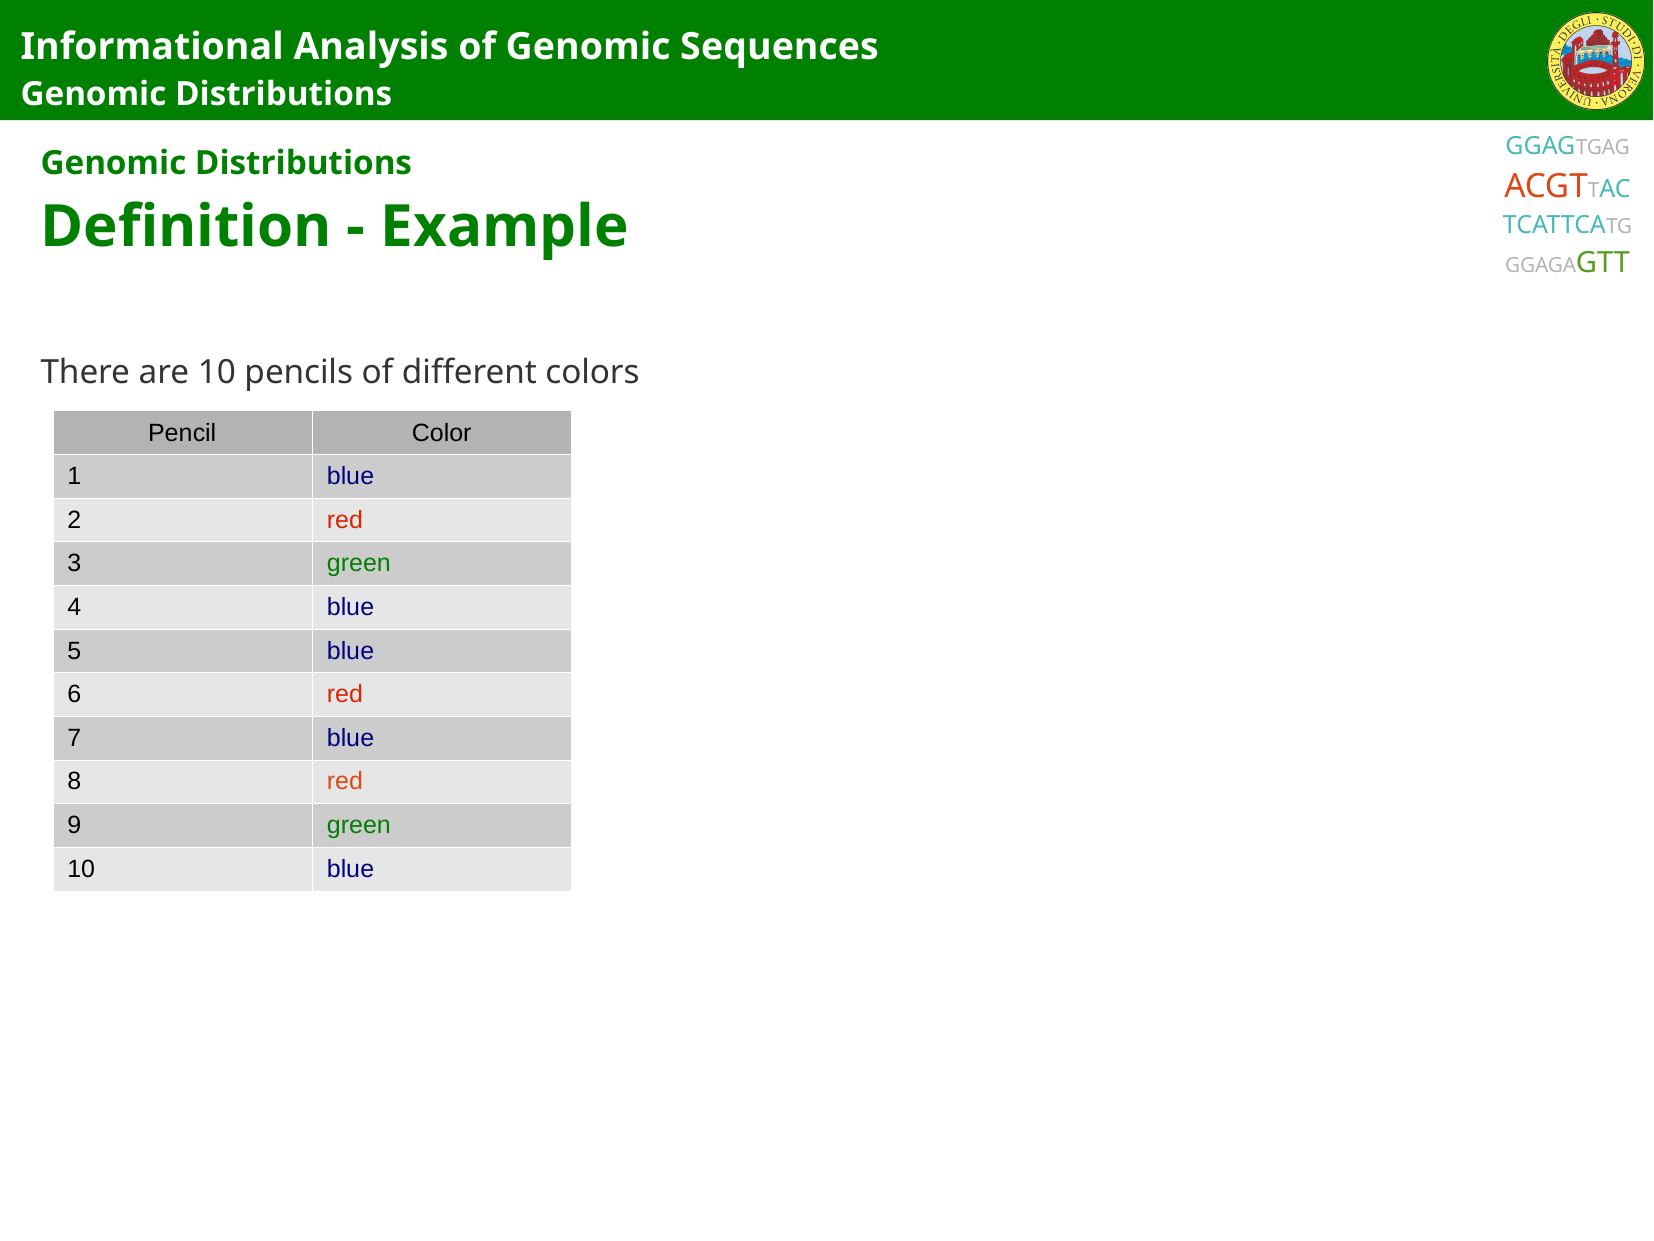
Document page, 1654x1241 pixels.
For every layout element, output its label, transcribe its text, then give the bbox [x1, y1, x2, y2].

table_cell blue [313, 848, 571, 891]
table_cell 7 [54, 717, 312, 760]
table_cell green [313, 542, 571, 585]
table_header Pencil [54, 411, 312, 454]
table_cell blue [313, 586, 571, 629]
table_cell 5 [54, 630, 312, 672]
table_cell red [313, 761, 571, 803]
text_box [0, 0, 1653, 121]
table_cell 2 [54, 499, 312, 541]
table_cell 6 [54, 673, 312, 716]
table_cell blue [313, 455, 571, 498]
table_cell 10 [54, 848, 312, 891]
text_box Genomic Distributions Definition - Example There are 10 pencils of different colors [25, 131, 1621, 358]
table_cell 4 [54, 586, 312, 629]
text_box Informational Analysis of Genomic Sequences Genomic Distributions [5, 11, 1416, 107]
table_cell 1 [54, 455, 312, 498]
text_box GGAGTGAGACGTTACTCATTCATGGGAGAGTT [1485, 120, 1651, 263]
table_cell 8 [54, 761, 312, 803]
table_header Color [313, 411, 571, 454]
table_cell green [313, 804, 571, 847]
table_cell red [313, 499, 571, 541]
table_cell red [313, 673, 571, 716]
table_cell blue [313, 717, 571, 760]
table_cell 3 [54, 542, 312, 585]
table_cell 9 [54, 804, 312, 847]
table_cell blue [313, 630, 571, 672]
picture [1547, 12, 1645, 110]
